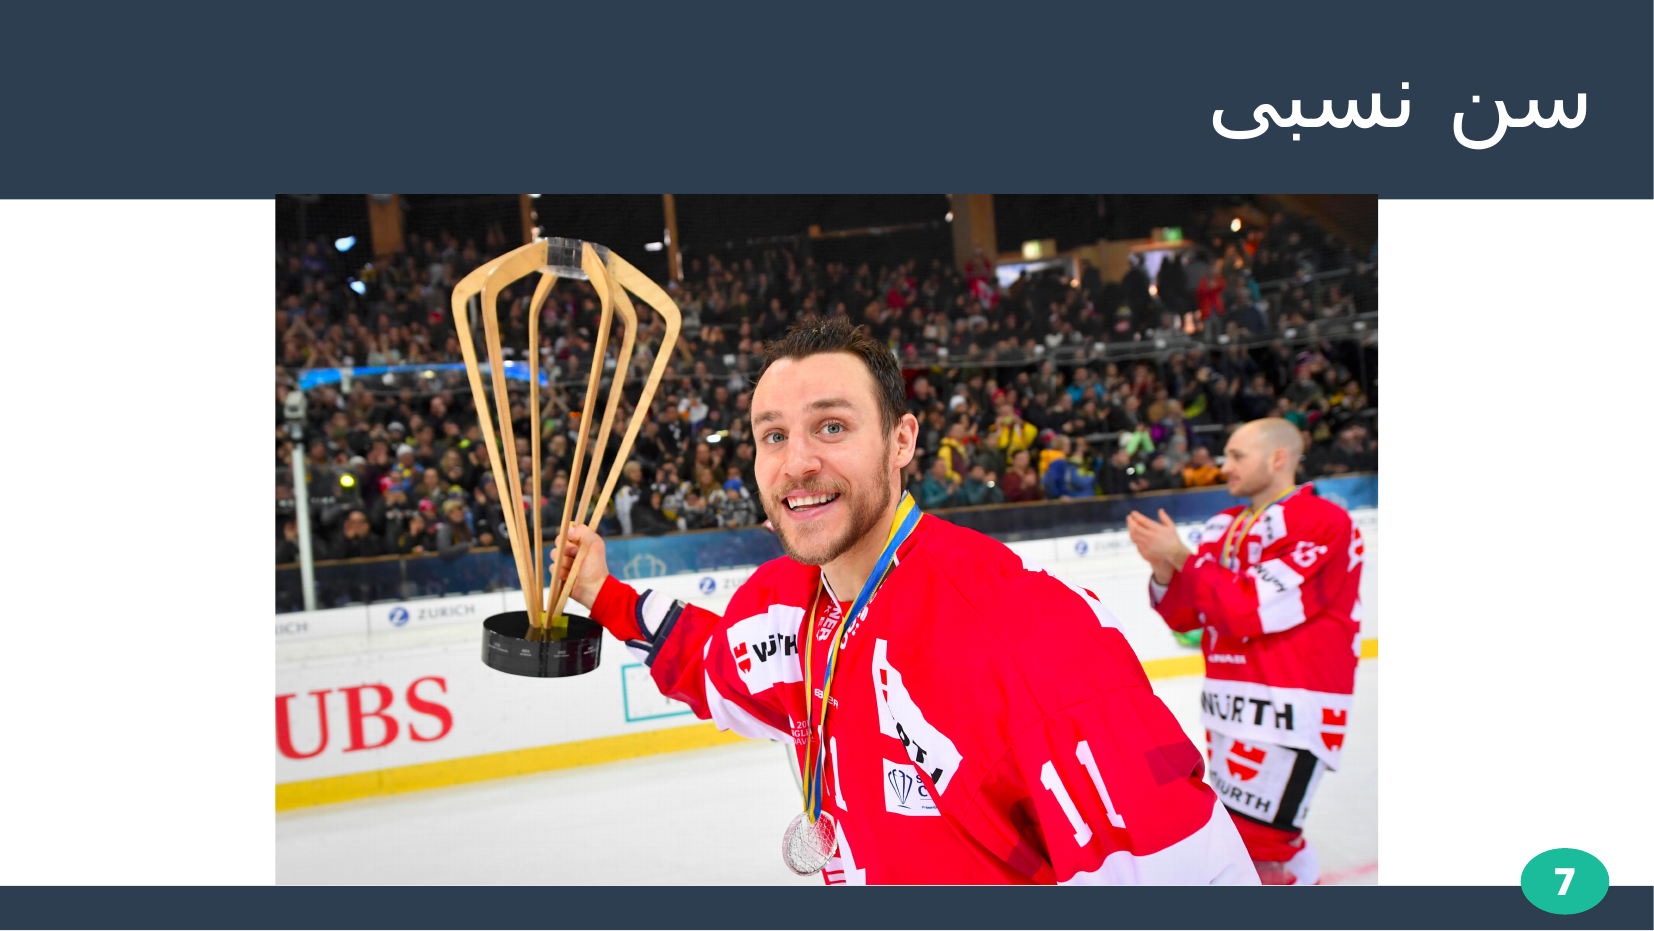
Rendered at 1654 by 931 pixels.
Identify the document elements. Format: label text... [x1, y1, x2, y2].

picture [275, 194, 1379, 885]
title سن نسبی [59, 37, 1595, 155]
